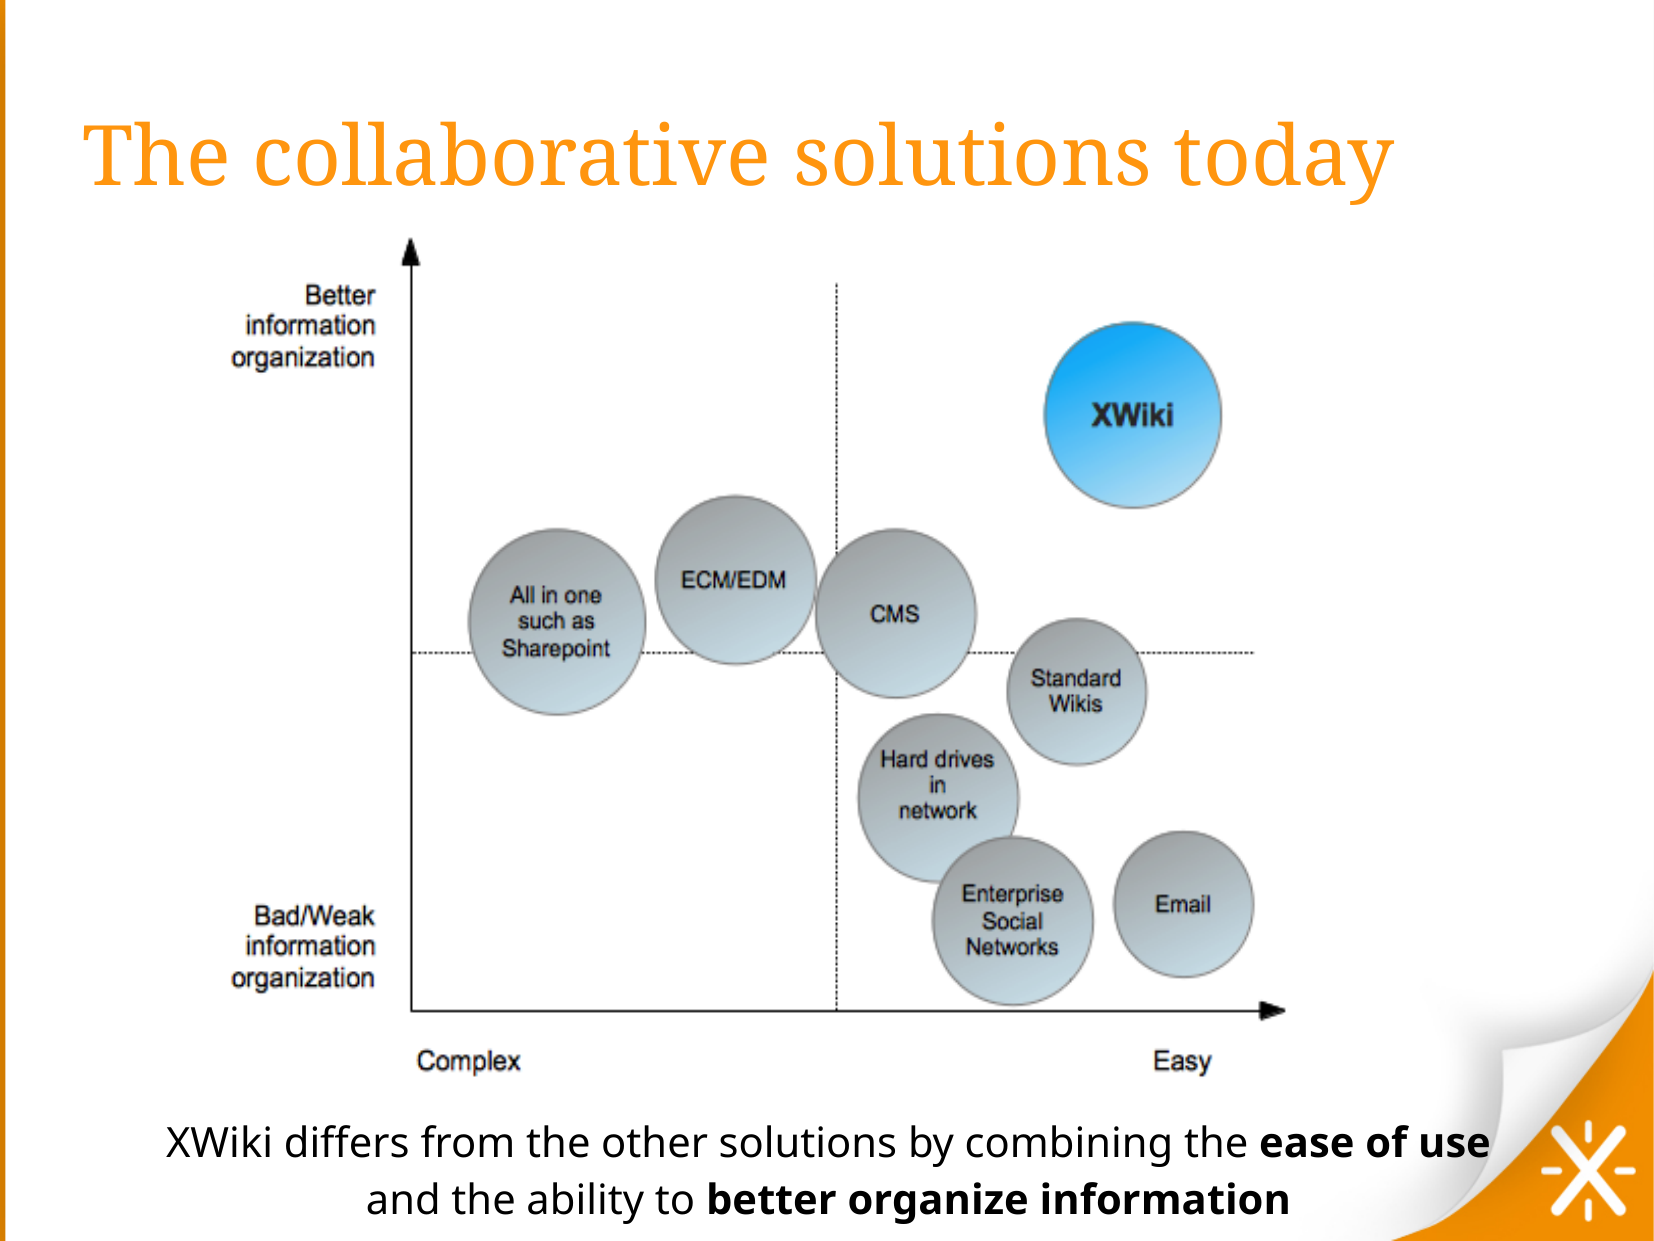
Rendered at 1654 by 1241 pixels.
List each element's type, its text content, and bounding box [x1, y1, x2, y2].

picture [0, 0, 1654, 1241]
text_box XWiki differs from the other solutions by combining the ease of use and the ability to better organize information [151, 1105, 1453, 1241]
title The collaborative solutions today [82, 49, 1571, 257]
